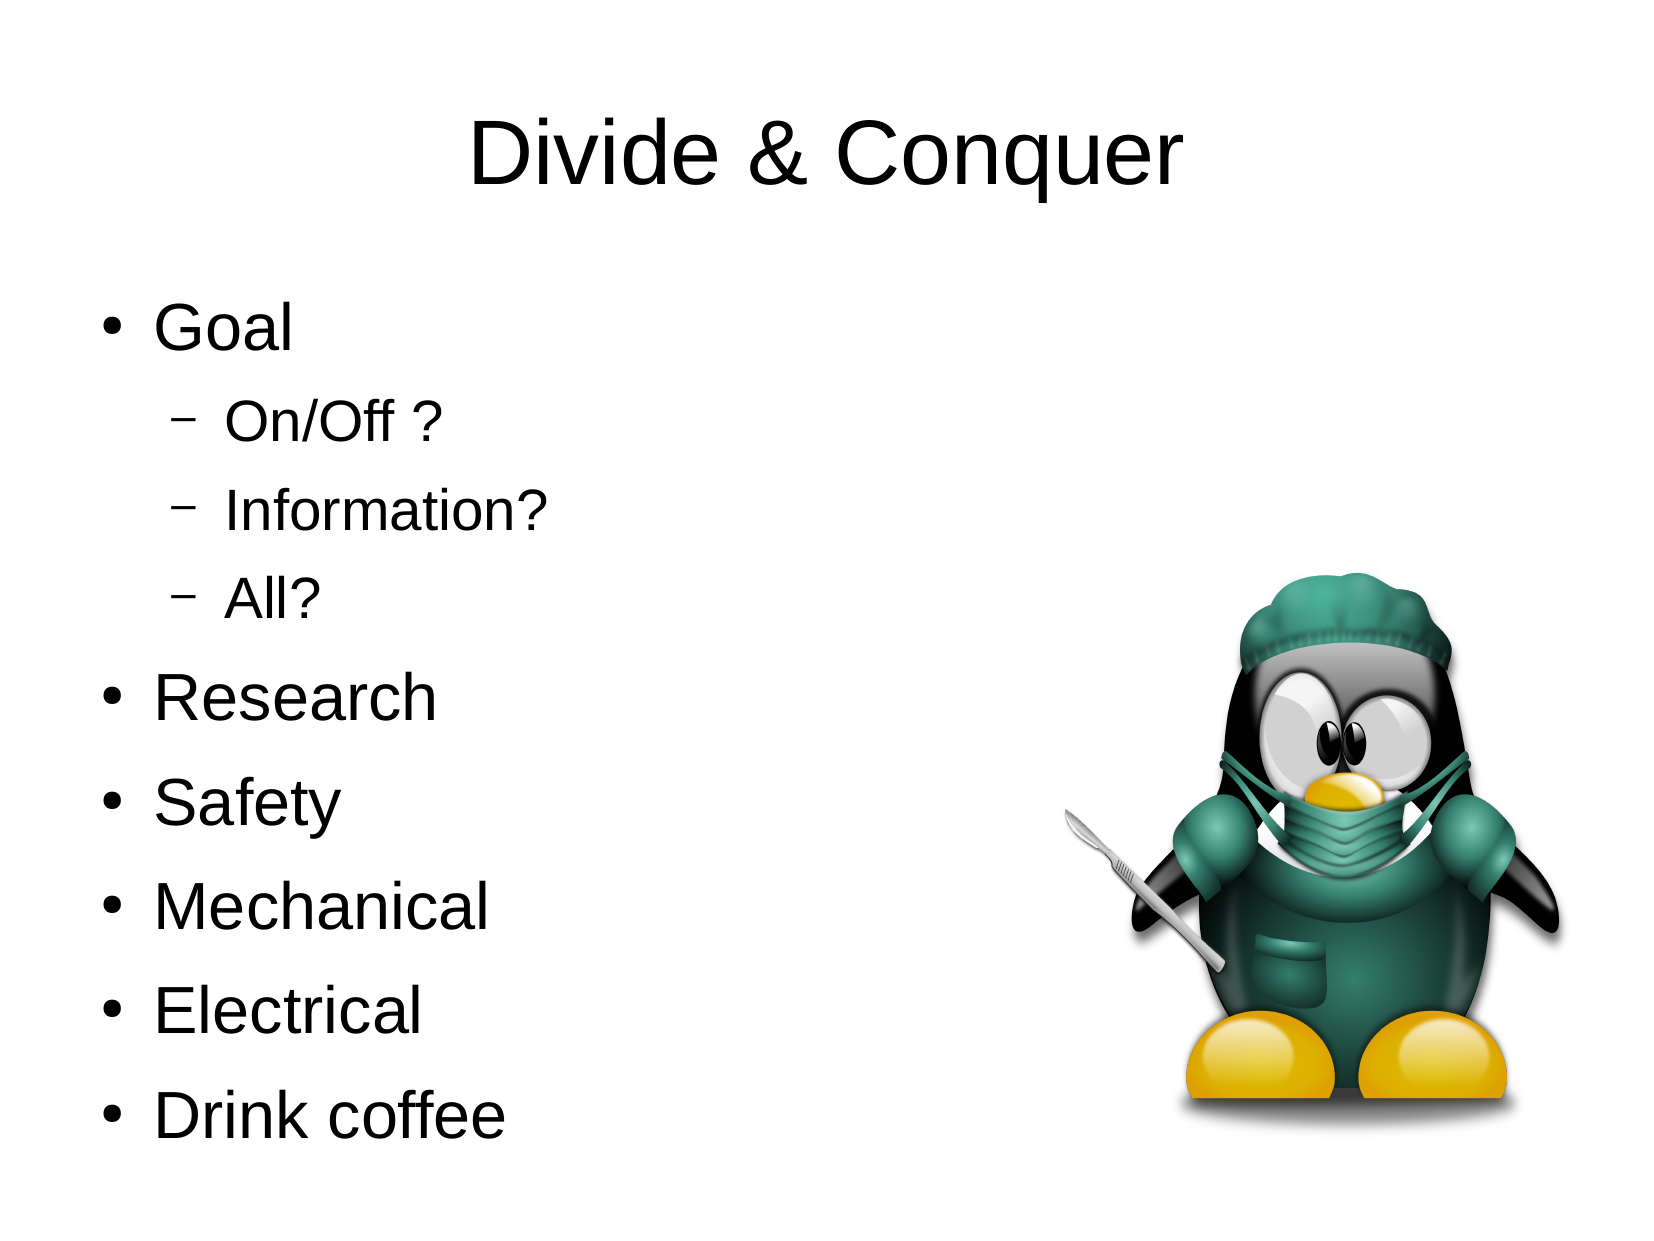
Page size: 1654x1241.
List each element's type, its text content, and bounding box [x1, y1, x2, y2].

picture [1046, 566, 1571, 1141]
list Goal On/Off ? Information? All? Research Safety Mechanical Electrical Drink coffee [82, 290, 1571, 1156]
title Divide & Conquer [82, 49, 1571, 257]
